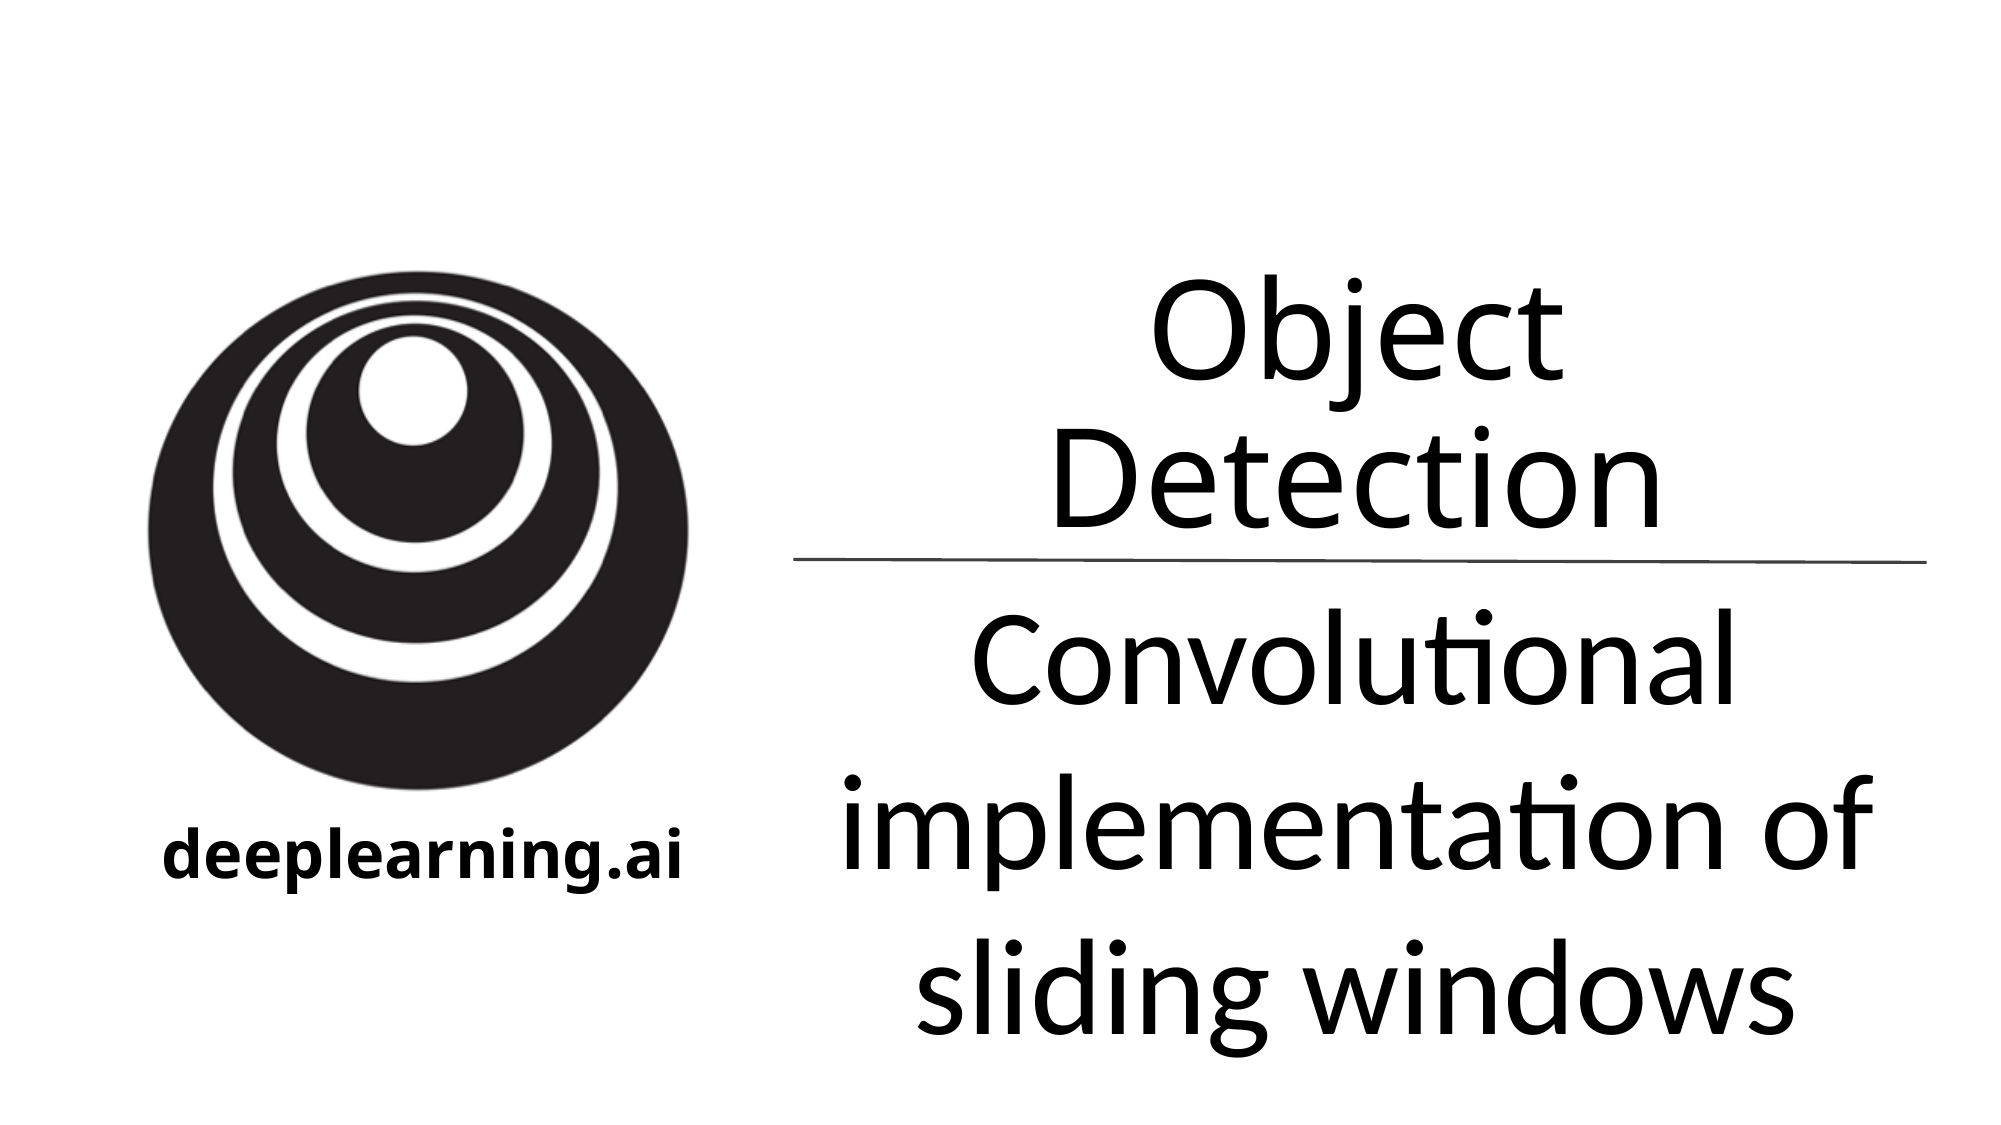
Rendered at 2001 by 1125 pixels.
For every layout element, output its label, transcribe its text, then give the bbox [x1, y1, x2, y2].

picture [108, 234, 739, 768]
title Object Detection [844, 253, 1869, 426]
text_box deeplearning.ai [56, 768, 788, 901]
text_box Convolutional implementation of sliding windows [788, 559, 1925, 1075]
text_box [179, 194, 669, 702]
